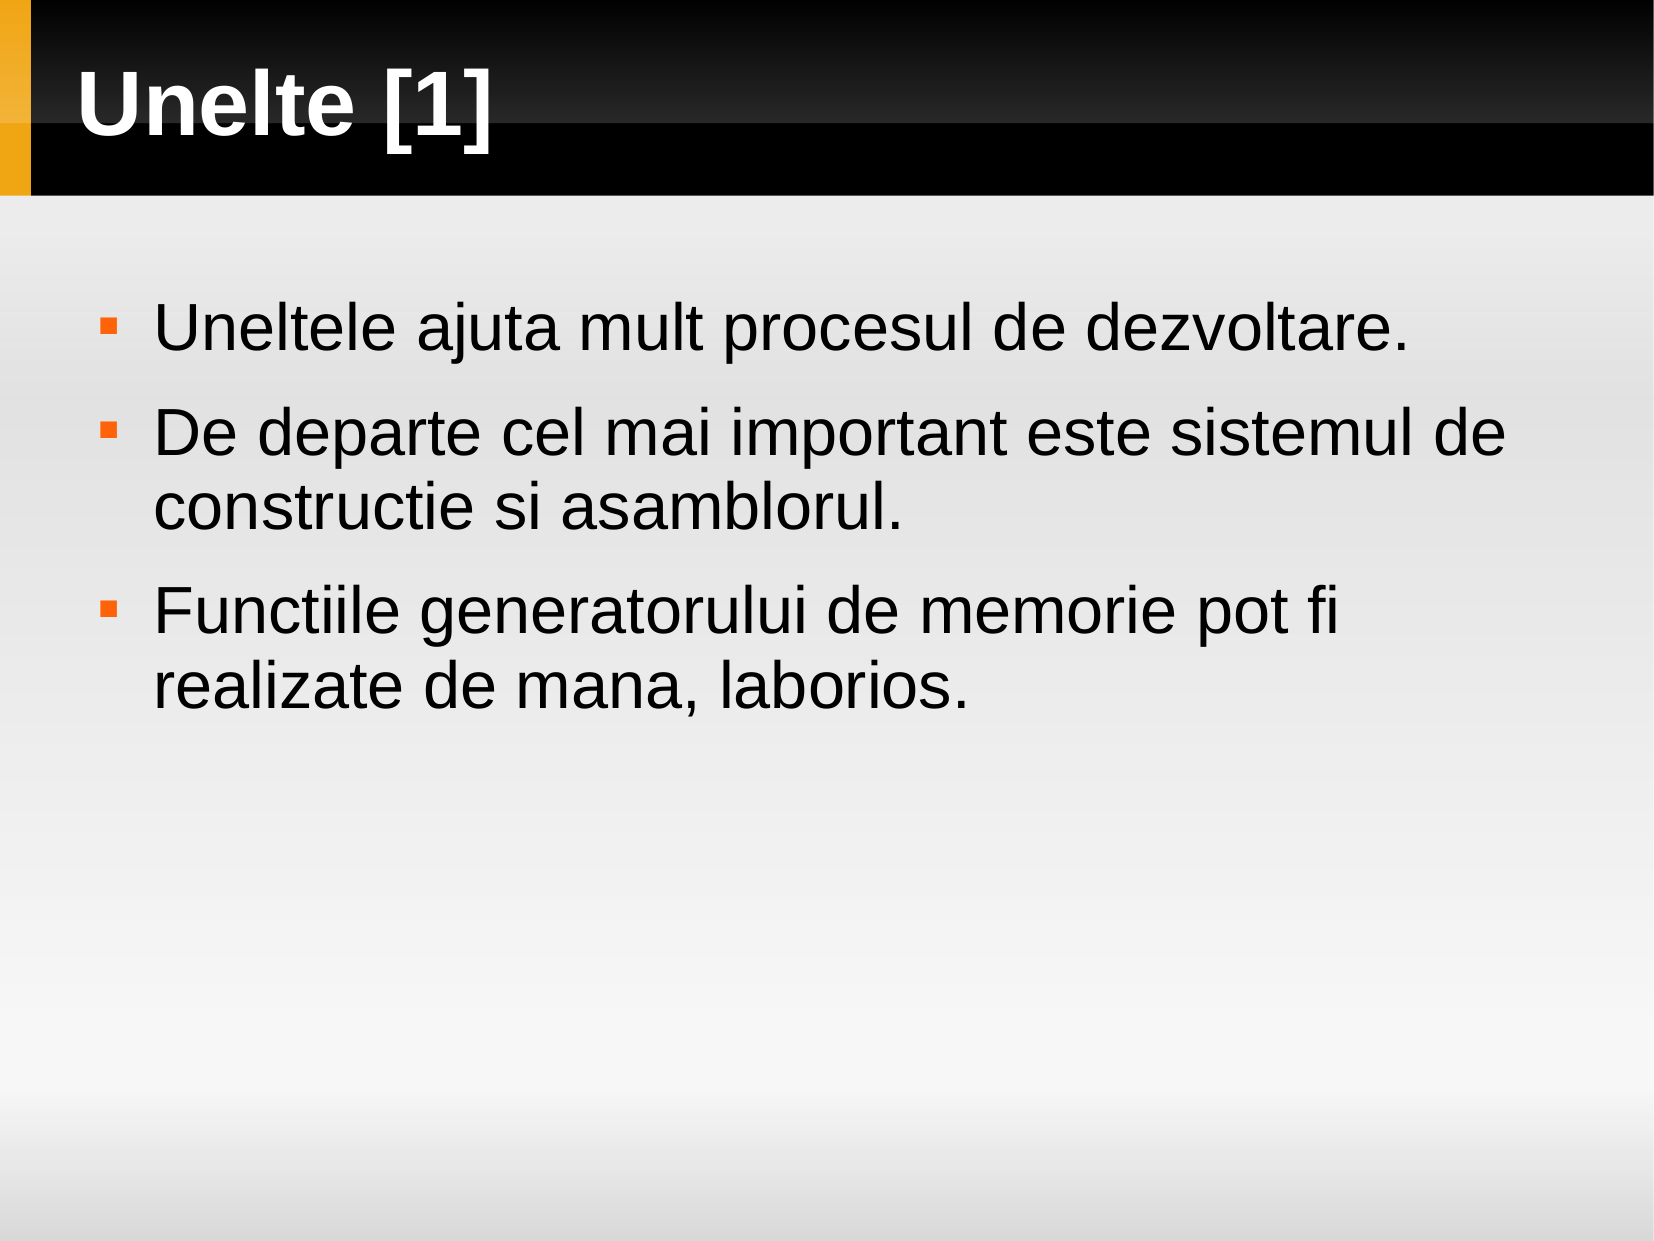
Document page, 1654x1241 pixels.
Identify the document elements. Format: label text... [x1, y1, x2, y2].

title Unelte [1] [76, 7, 1565, 200]
picture [0, 0, 1654, 1241]
list Uneltele ajuta mult procesul de dezvoltare. De departe cel mai important este sistemul de constructie si asamblorul. Functiile generatorului de memorie pot fi realizate de mana, laborios. [82, 290, 1571, 1094]
